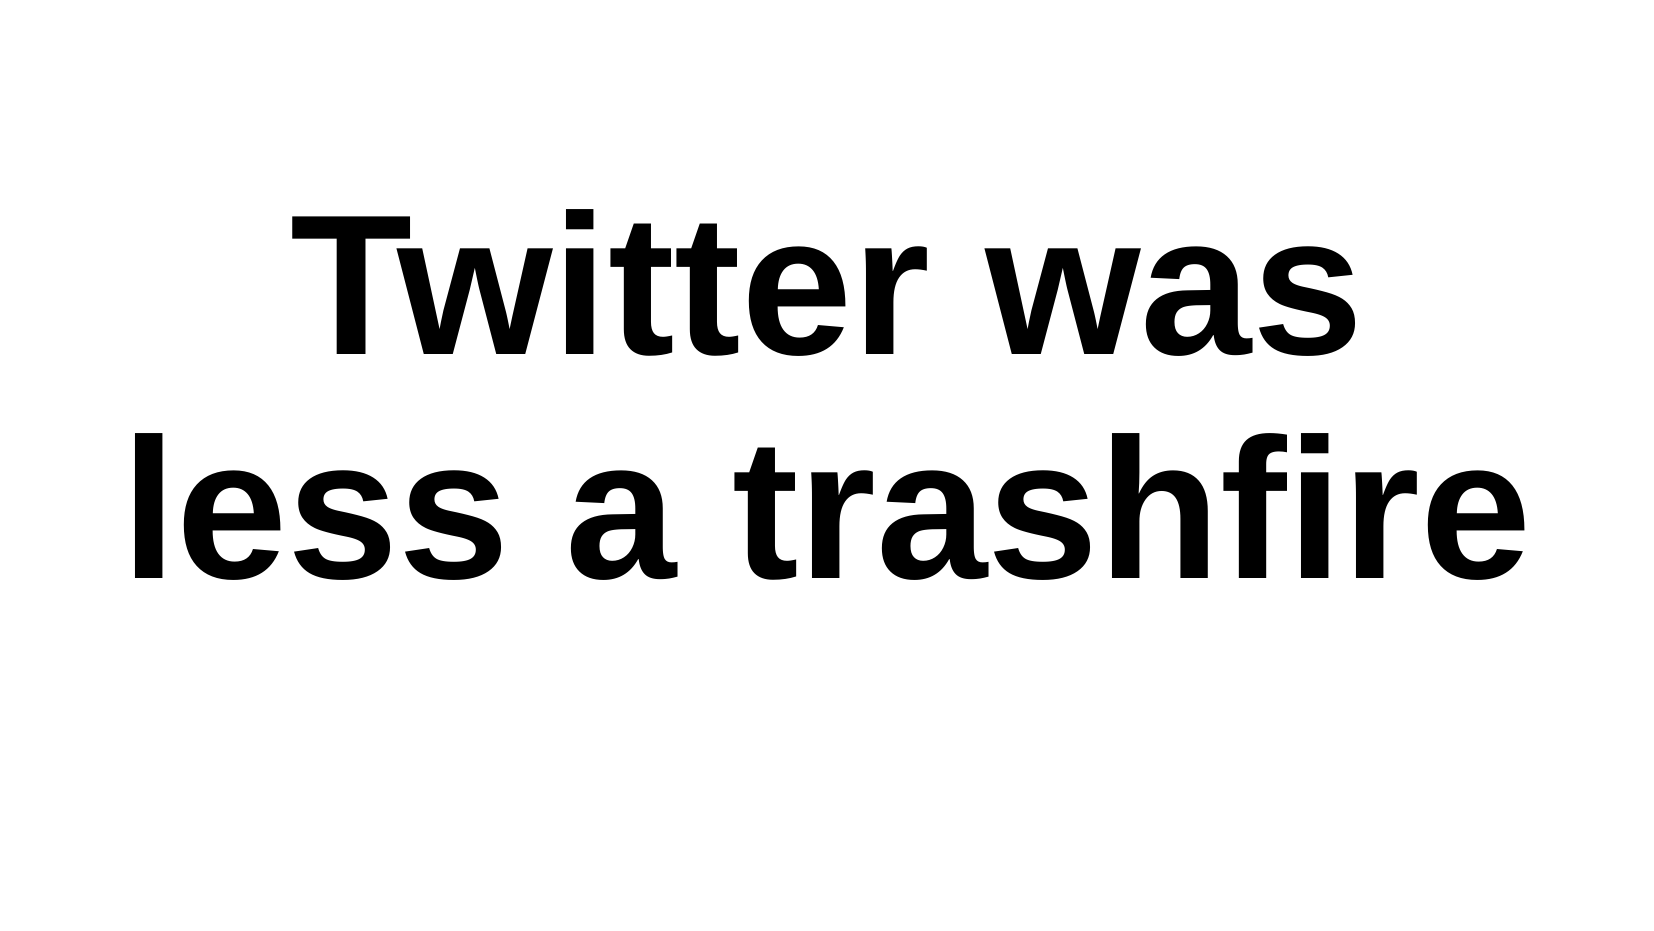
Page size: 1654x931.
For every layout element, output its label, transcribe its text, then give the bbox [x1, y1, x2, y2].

subtitle Twitter was less a trashfire [82, 37, 1571, 757]
